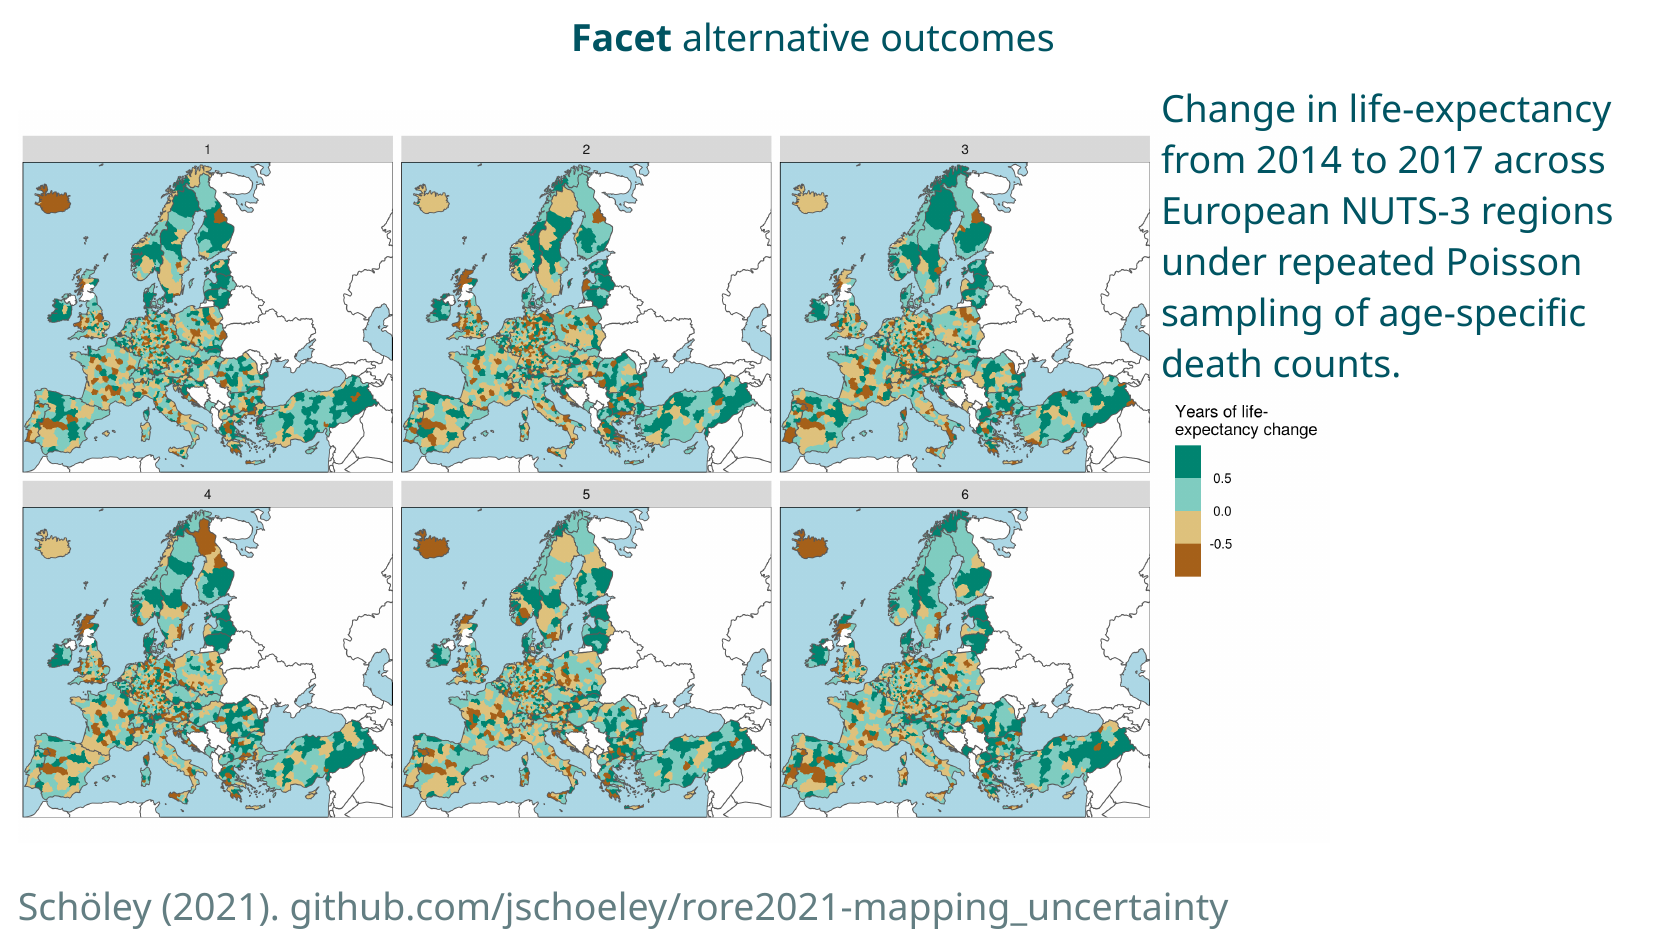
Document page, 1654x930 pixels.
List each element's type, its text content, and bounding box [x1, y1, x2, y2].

text_box Change in life-expectancy from 2014 to 2017 across European NUTS-3 regions under repeated Poisson sampling of age-specific death counts. [1146, 75, 1653, 339]
text_box Schöley (2021). github.com/jschoeley/rore2021-mapping_uncertainty [3, 872, 1058, 930]
picture [18, 110, 1330, 843]
text_box Facet alternative outcomes [556, 4, 1097, 119]
